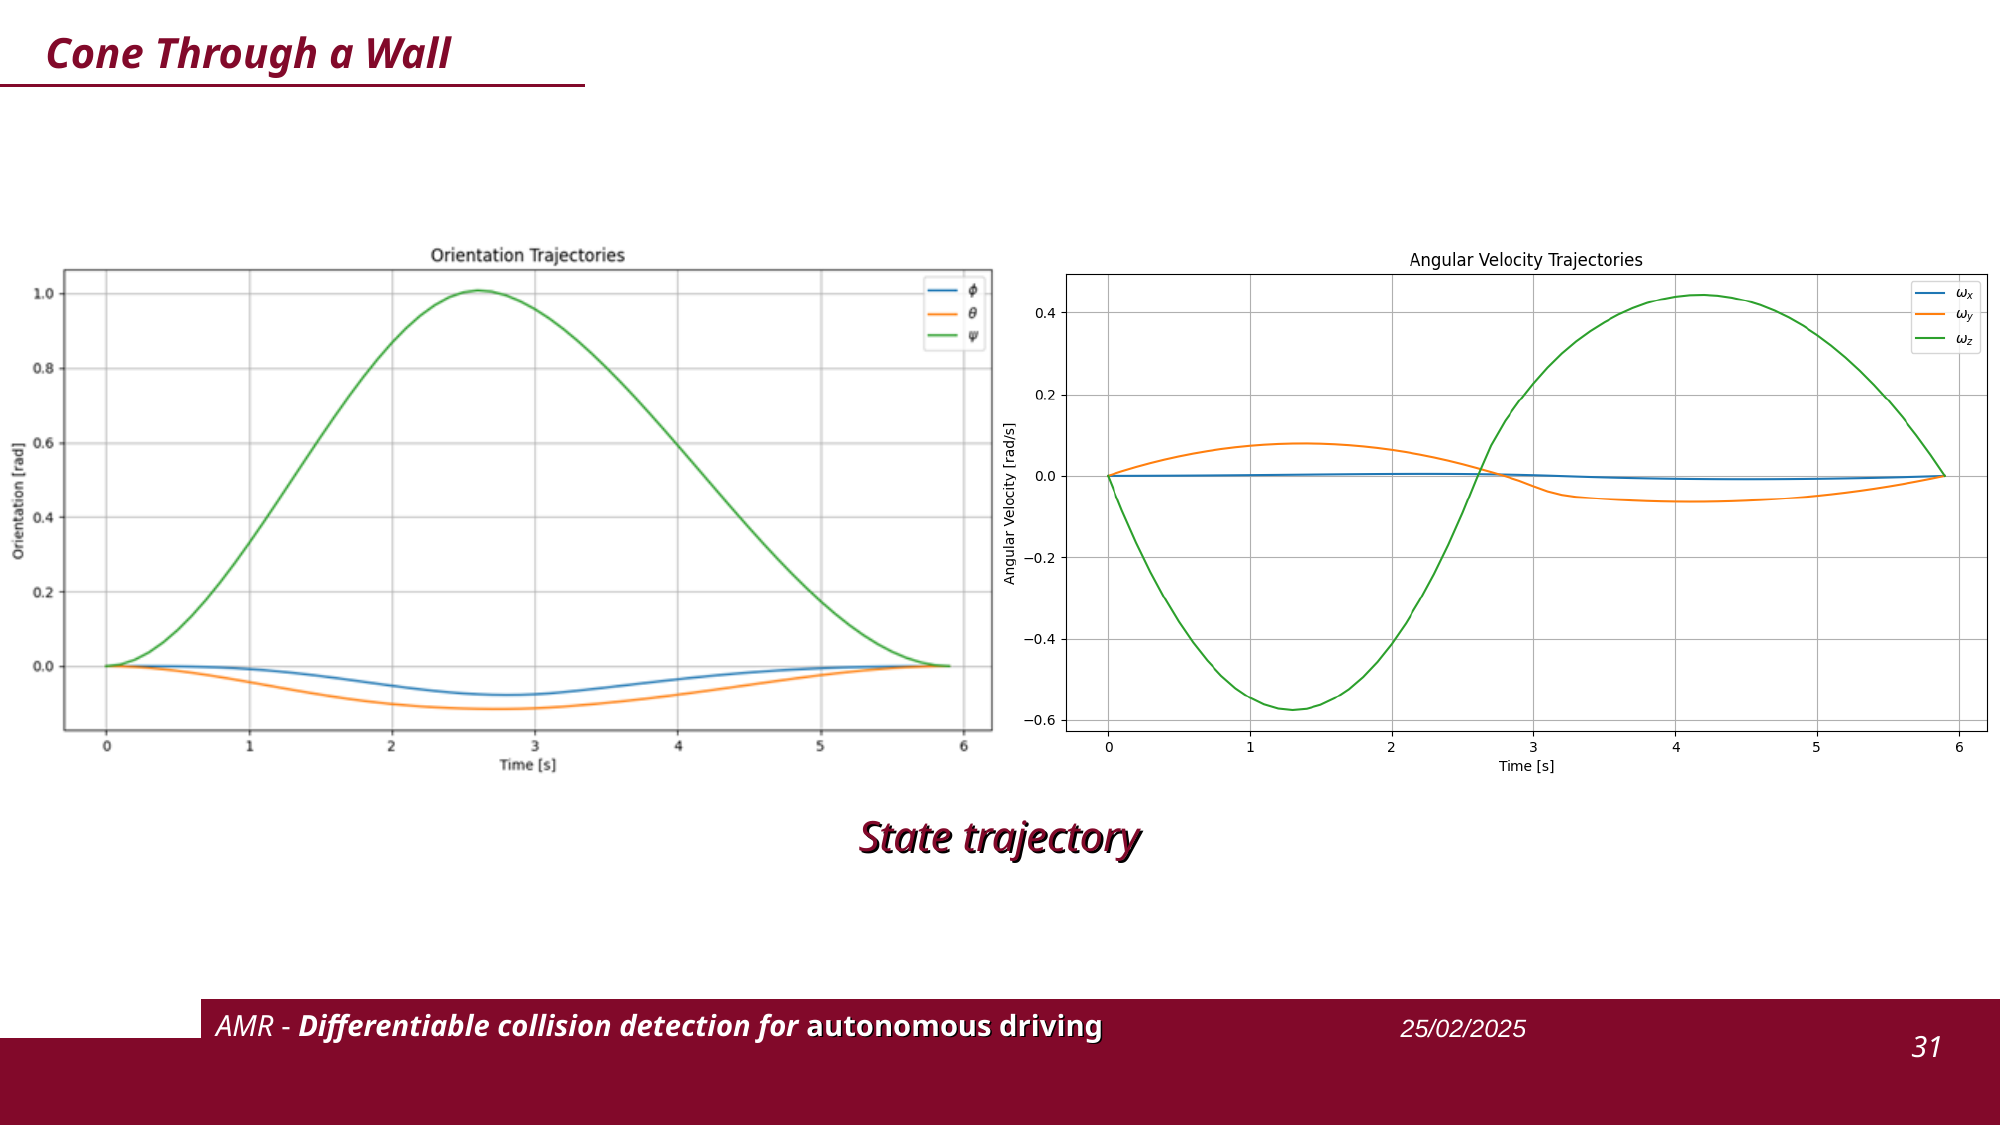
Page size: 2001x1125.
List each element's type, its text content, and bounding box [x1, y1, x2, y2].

text_box State trajectory [843, 801, 1386, 868]
text_box [0, 999, 2000, 1125]
picture [3, 198, 1995, 796]
text_box 31 [1896, 1020, 1966, 1072]
text_box 25/02/2025 [1385, 1004, 1589, 1050]
text_box AMR - Differentiable collision detection for autonomous driving [201, 999, 1202, 1051]
text_box Cone Through a Wall [30, 19, 1031, 86]
